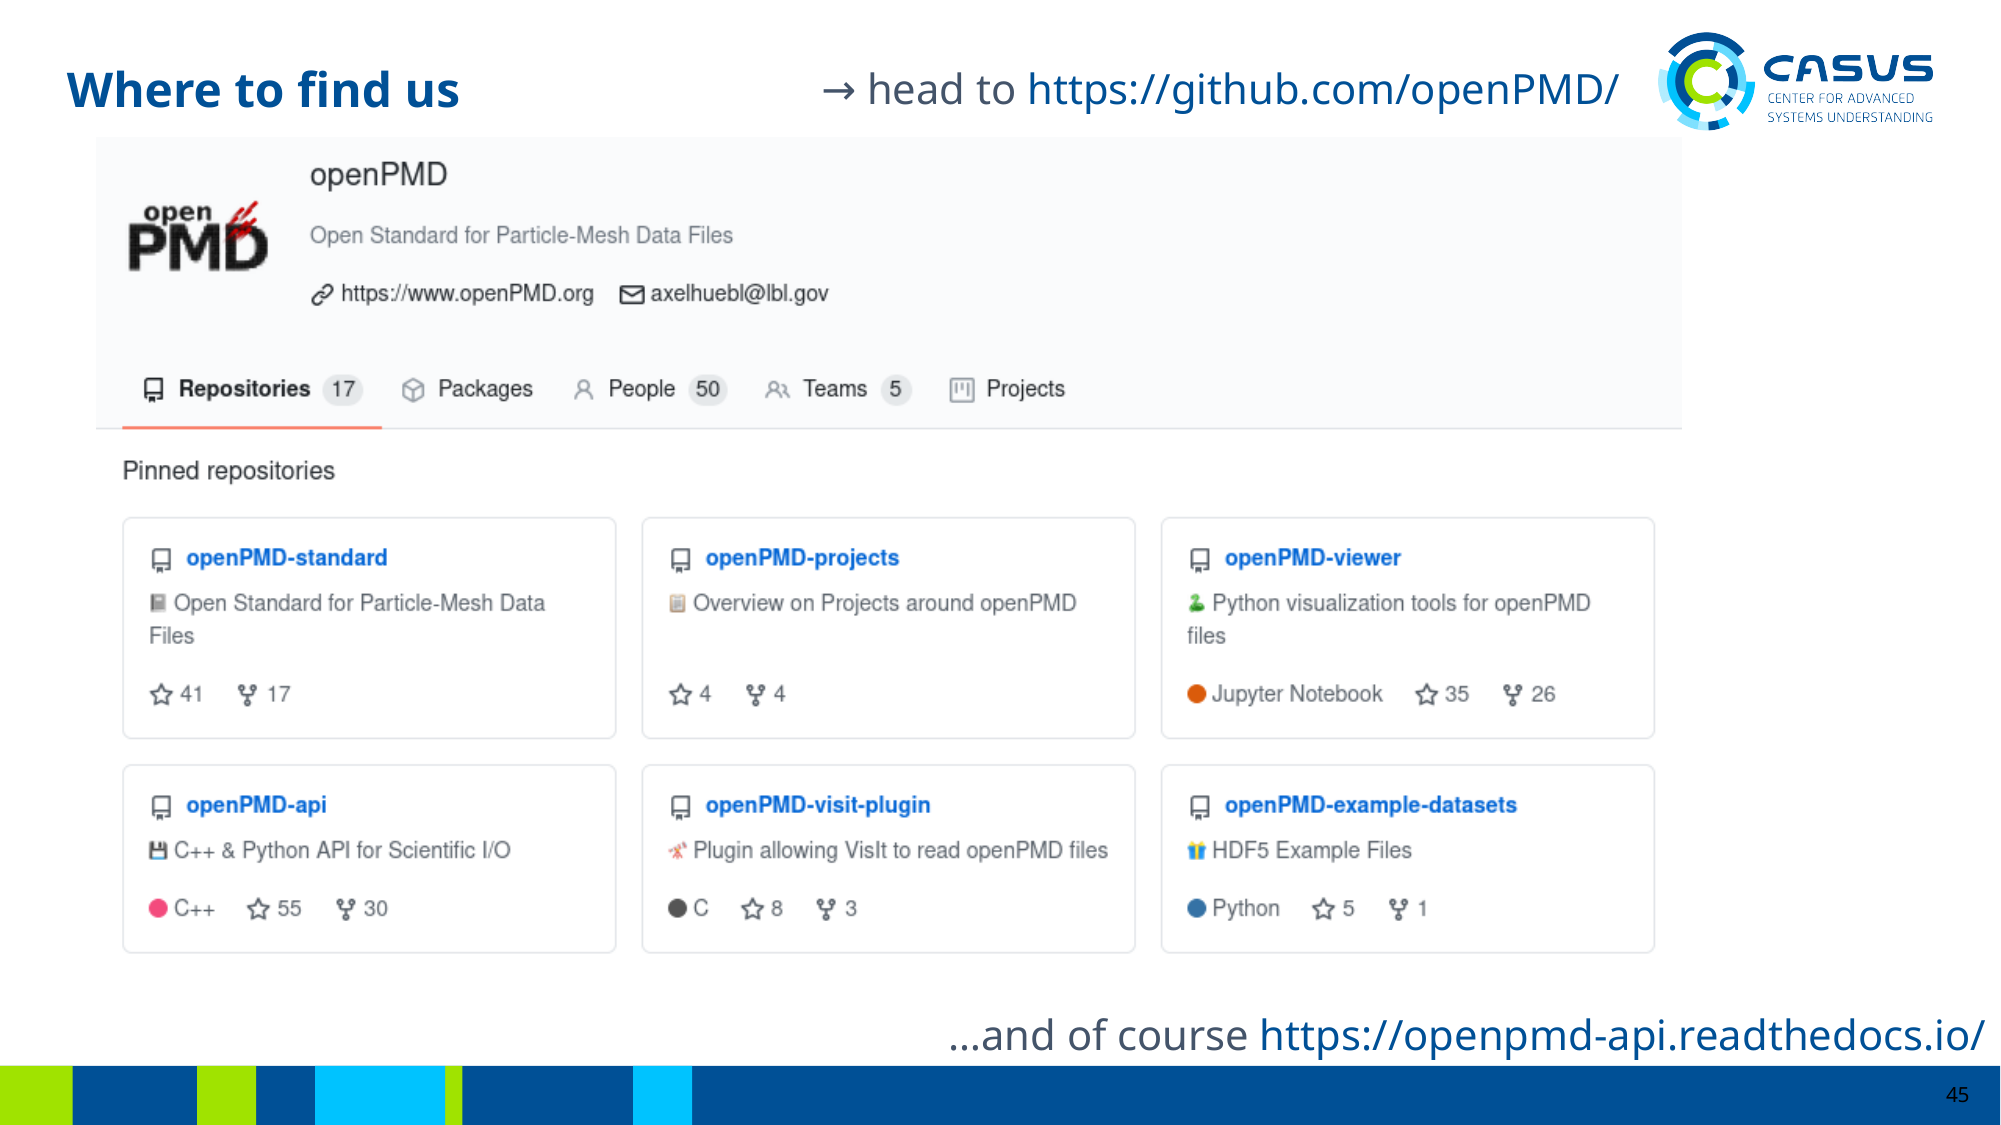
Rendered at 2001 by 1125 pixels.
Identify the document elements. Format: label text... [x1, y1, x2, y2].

picture [96, 137, 1682, 982]
title → head to https://github.com/openPMD/ [66, 54, 1621, 123]
title …and of course https://openpmd-api.readthedocs.io/ [433, 999, 1987, 1068]
picture [1658, 32, 1933, 131]
